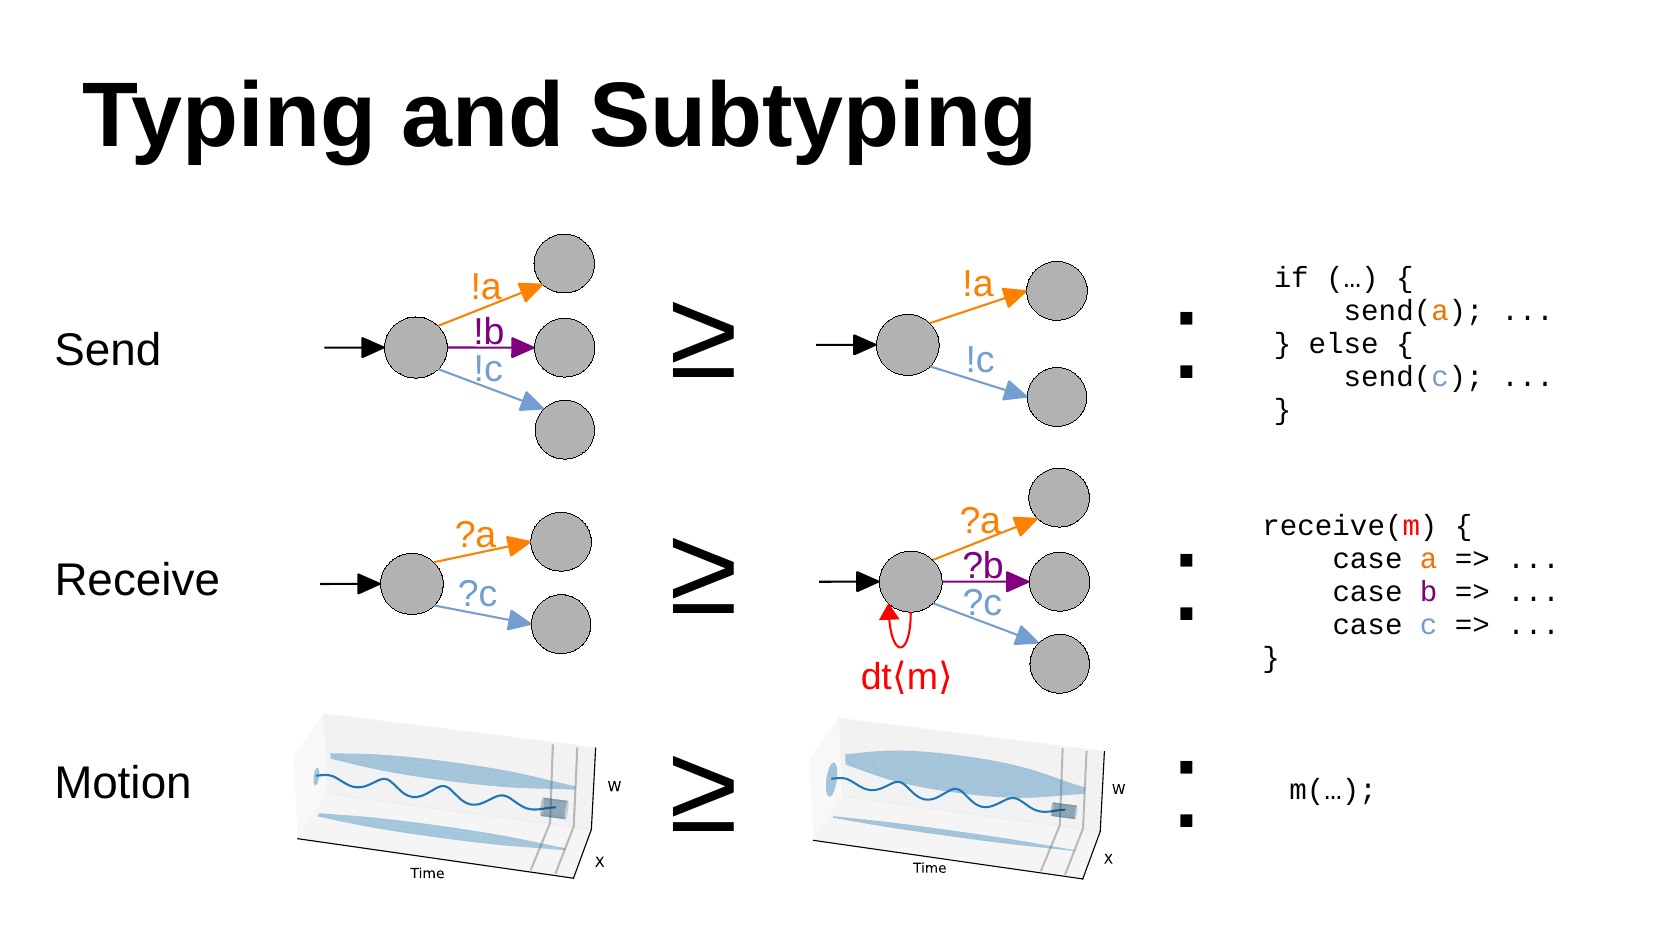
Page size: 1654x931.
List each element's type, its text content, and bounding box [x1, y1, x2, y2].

text_box [535, 318, 595, 378]
text_box [876, 314, 940, 376]
text_box [1028, 468, 1090, 528]
text_box : [1154, 706, 1219, 862]
text_box [1029, 552, 1090, 612]
text_box [531, 594, 591, 654]
text_box [530, 512, 592, 572]
text_box ?b [947, 537, 1023, 574]
text_box !a [455, 258, 532, 316]
text_box !b [458, 303, 535, 361]
text_box [533, 234, 595, 293]
text_box ?a [439, 506, 516, 564]
text_box ?c [443, 564, 519, 622]
picture [292, 712, 621, 879]
text_box ≥ [654, 492, 753, 648]
text_box !a [947, 255, 1024, 313]
text_box [380, 553, 443, 615]
text_box [1027, 367, 1087, 427]
text_box m(…); [1274, 768, 1392, 817]
text_box [879, 551, 943, 613]
text_box ≥ [654, 256, 753, 412]
text_box [1026, 261, 1088, 321]
text_box ?c [947, 574, 1024, 632]
text_box Receive [39, 546, 236, 613]
text_box : [1154, 499, 1219, 655]
text_box receive(m) { case a => ... case b => ... case c => ... } [1247, 503, 1608, 684]
text_box ≥ [654, 711, 753, 866]
text_box dt⟨m⟩ [846, 648, 963, 706]
text_box if (…) { send(a); ... } else { send(c); ... } [1259, 255, 1569, 436]
text_box [384, 316, 448, 379]
title Typing and Subtyping [82, 37, 1571, 193]
text_box ?a [944, 492, 1021, 550]
text_box [1029, 634, 1090, 694]
text_box !c [950, 331, 1027, 389]
text_box Motion [39, 750, 207, 817]
picture [808, 716, 1126, 880]
text_box Send [39, 316, 177, 383]
text_box : [1154, 257, 1219, 413]
text_box [535, 400, 595, 460]
text_box !c [459, 340, 535, 397]
